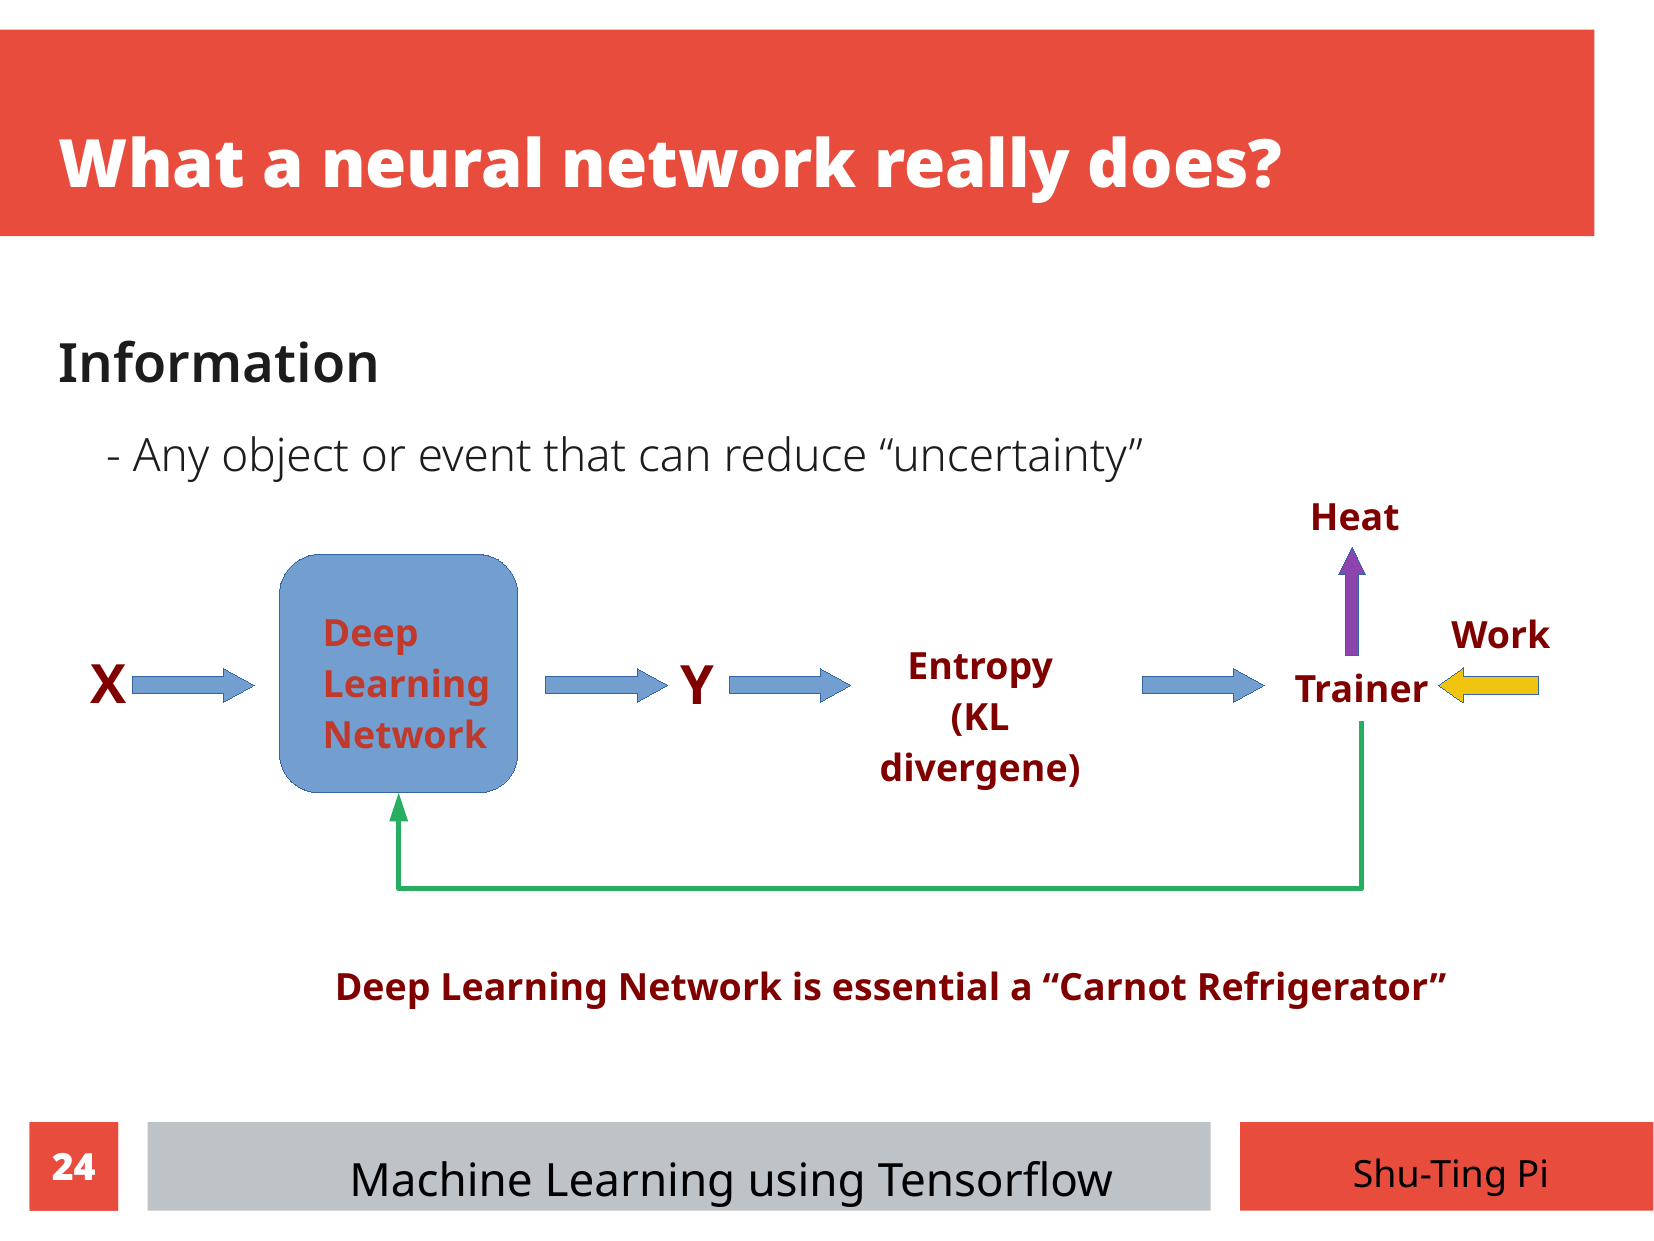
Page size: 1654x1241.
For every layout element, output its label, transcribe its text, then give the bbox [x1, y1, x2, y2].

text_box Deep Learning Network [307, 598, 485, 756]
text_box Y [665, 638, 731, 722]
text_box Trainer [1279, 655, 1432, 718]
text_box [729, 668, 851, 703]
text_box X [75, 638, 141, 722]
text_box [141, 668, 255, 703]
text_box Machine Learning using Tensorflow [334, 1139, 1220, 1241]
text_box Deep Learning Network is essential a “Carnot Refrigerator” [320, 953, 1331, 1016]
list Information - Any object or event that can reduce “uncertainty” [59, 324, 1565, 1093]
text_box [279, 554, 518, 793]
text_box [545, 668, 665, 703]
text_box Entropy (KL divergene) [864, 632, 1152, 756]
text_box Heat [1295, 482, 1404, 546]
text_box [1142, 668, 1265, 703]
text_box [1438, 667, 1539, 703]
text_box [1338, 547, 1366, 656]
title What a neural network really does? [59, 59, 1595, 207]
text_box Work [1436, 601, 1554, 664]
text_box Shu-Ting Pi [1338, 1140, 1573, 1203]
